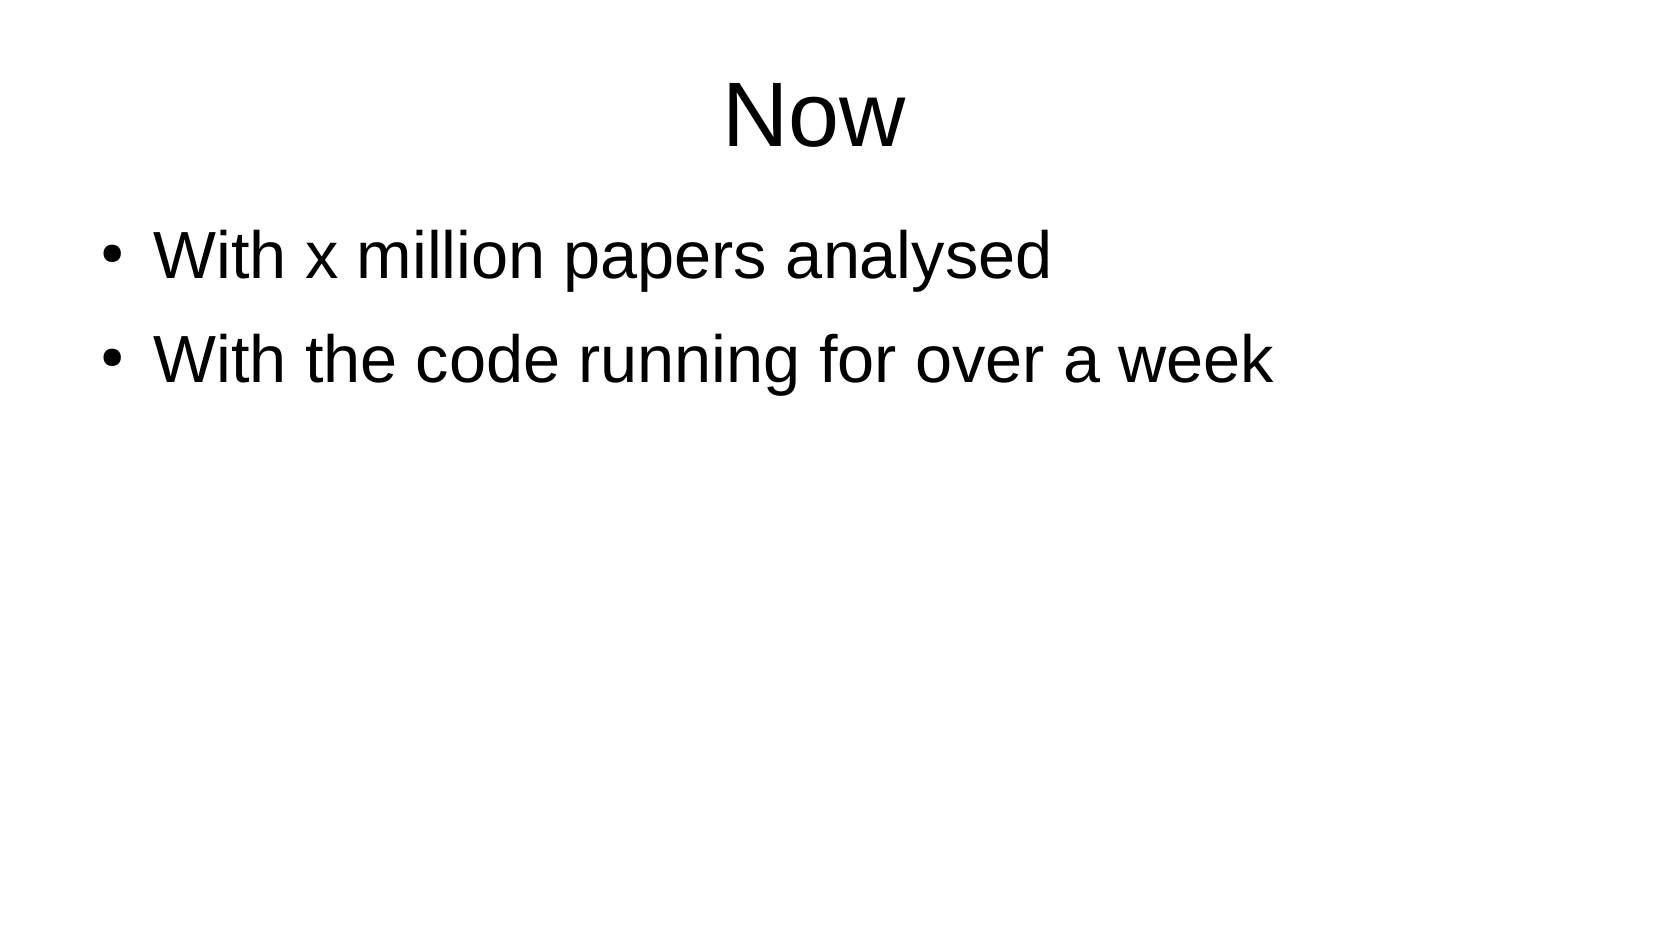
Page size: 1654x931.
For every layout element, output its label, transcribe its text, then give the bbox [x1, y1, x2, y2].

list With x million papers analysed With the code running for over a week [82, 217, 1571, 758]
title Now [82, 37, 1571, 193]
